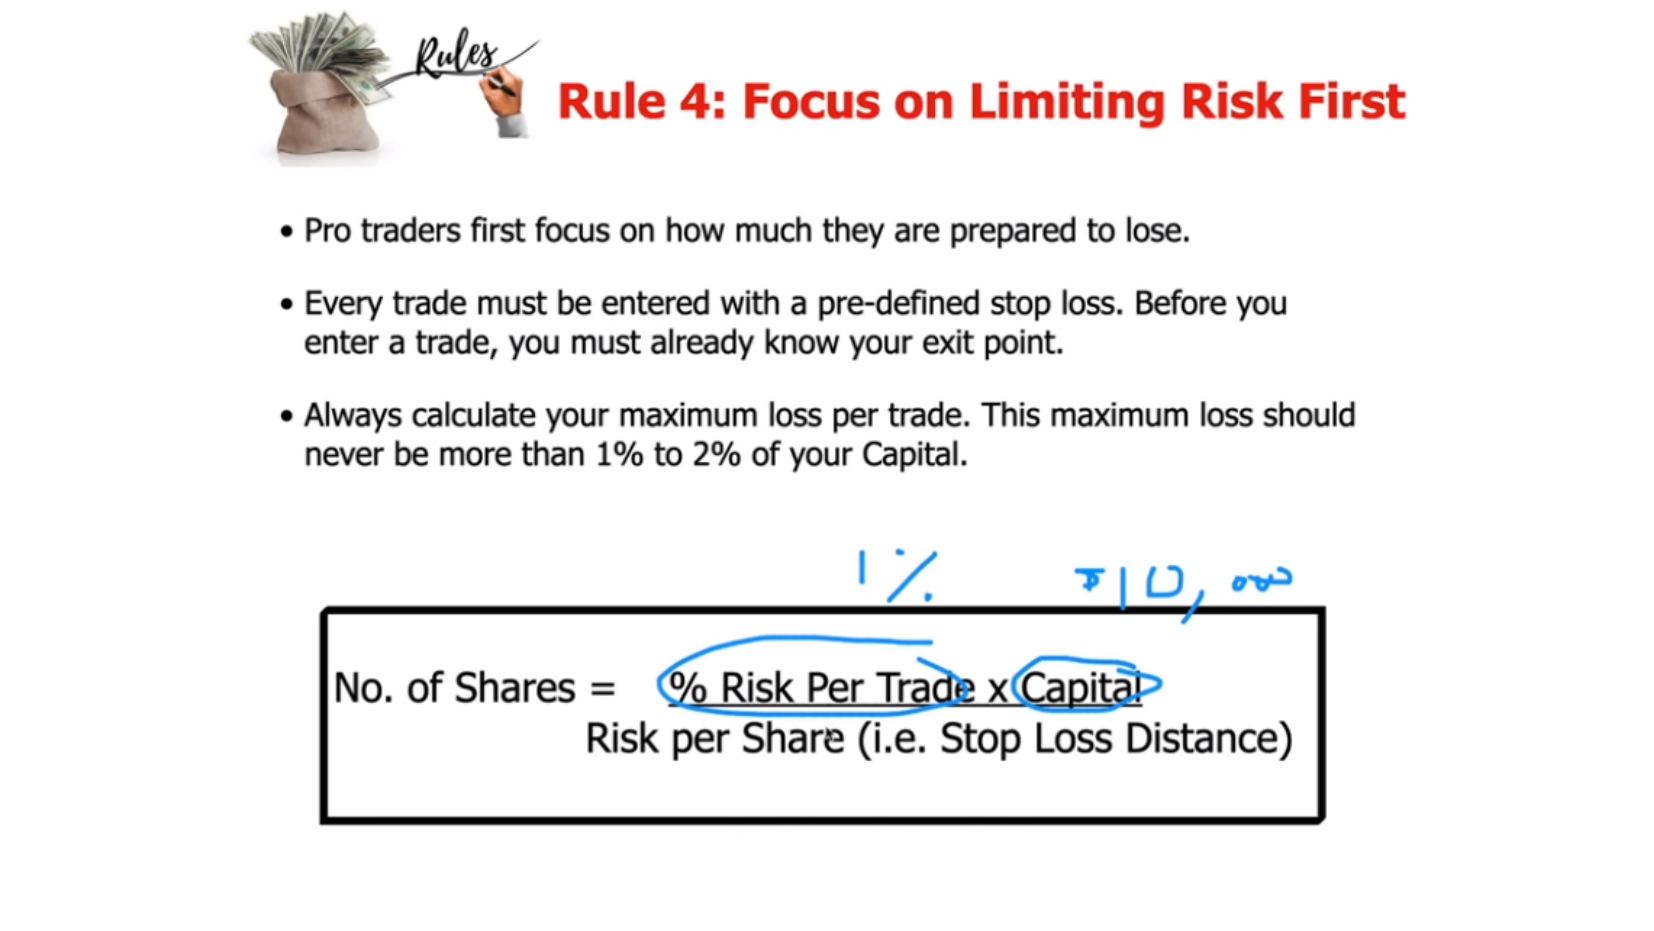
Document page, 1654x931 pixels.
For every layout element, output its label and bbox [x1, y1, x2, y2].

picture [225, 7, 1450, 931]
